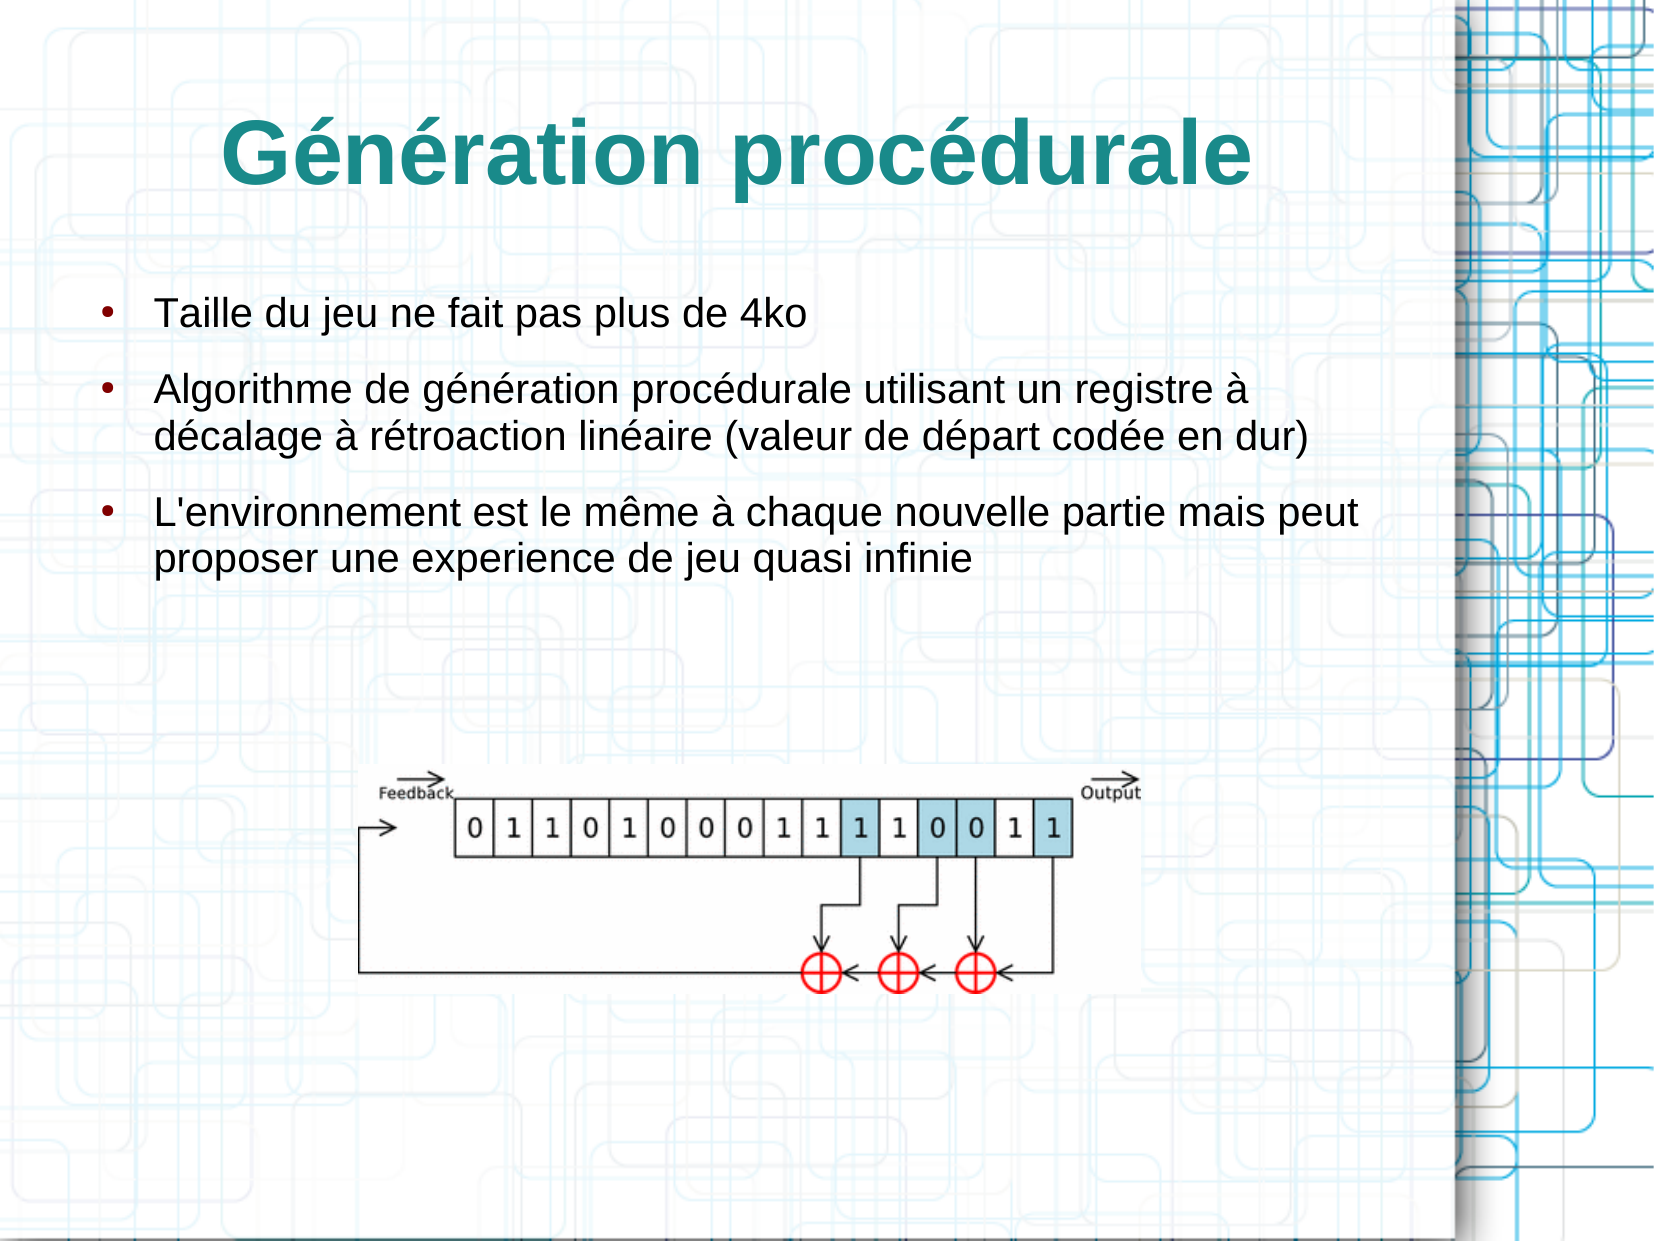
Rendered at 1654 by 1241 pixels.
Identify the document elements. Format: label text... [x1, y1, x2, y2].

title Génération procédurale [59, 49, 1418, 257]
list Taille du jeu ne fait pas plus de 4ko Algorithme de génération procédurale utilisant un registre à décalage à rétroaction linéaire (valeur de départ codée en dur) L'environnement est le même à chaque nouvelle partie mais peut proposer une experience de jeu quasi infinie [82, 290, 1418, 1109]
picture [0, 0, 1654, 1241]
